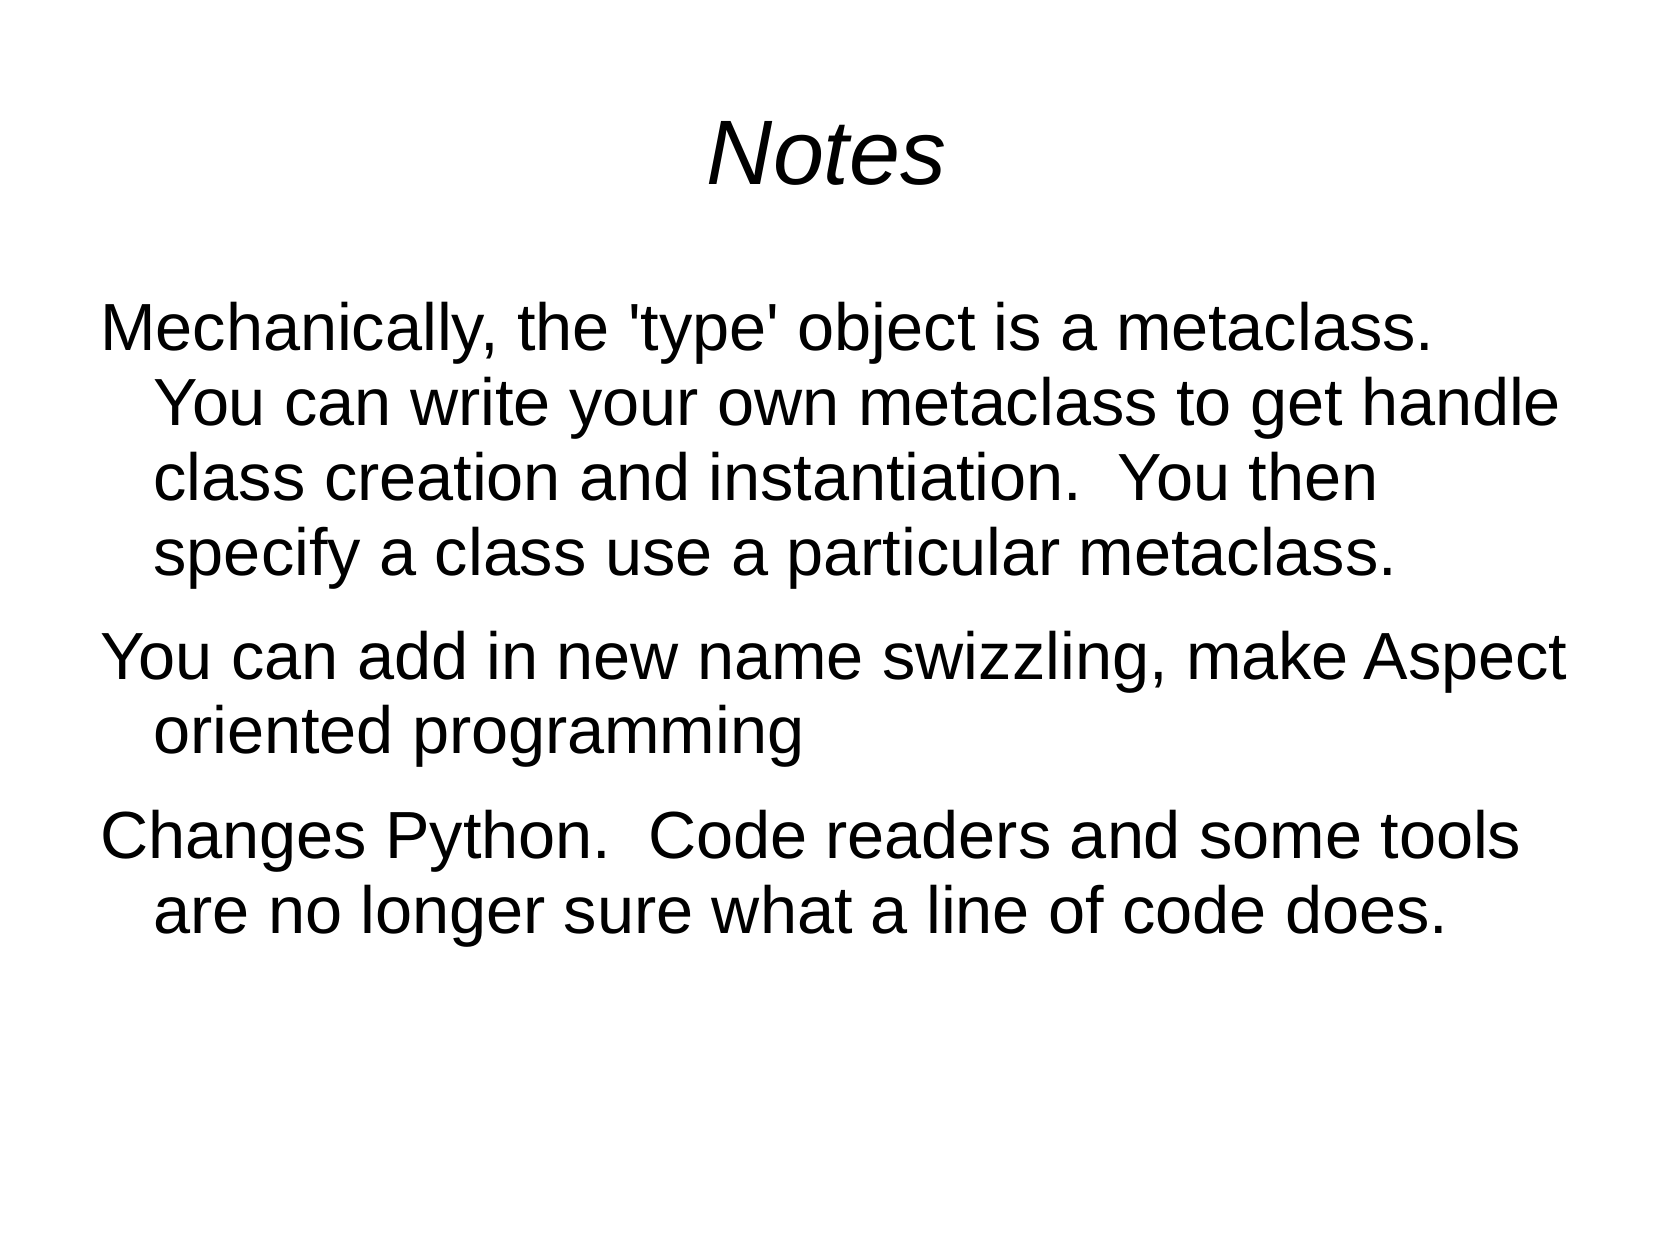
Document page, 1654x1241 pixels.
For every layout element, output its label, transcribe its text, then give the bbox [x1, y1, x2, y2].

list Mechanically, the 'type' object is a metaclass. You can write your own metaclass to get handle class creation and instantiation. You then specify a class use a particular metaclass. You can add in new name swizzling, make Aspect oriented programming Changes Python. Code readers and some tools are no longer sure what a line of code does. [82, 290, 1571, 1241]
title Notes [82, 56, 1571, 250]
